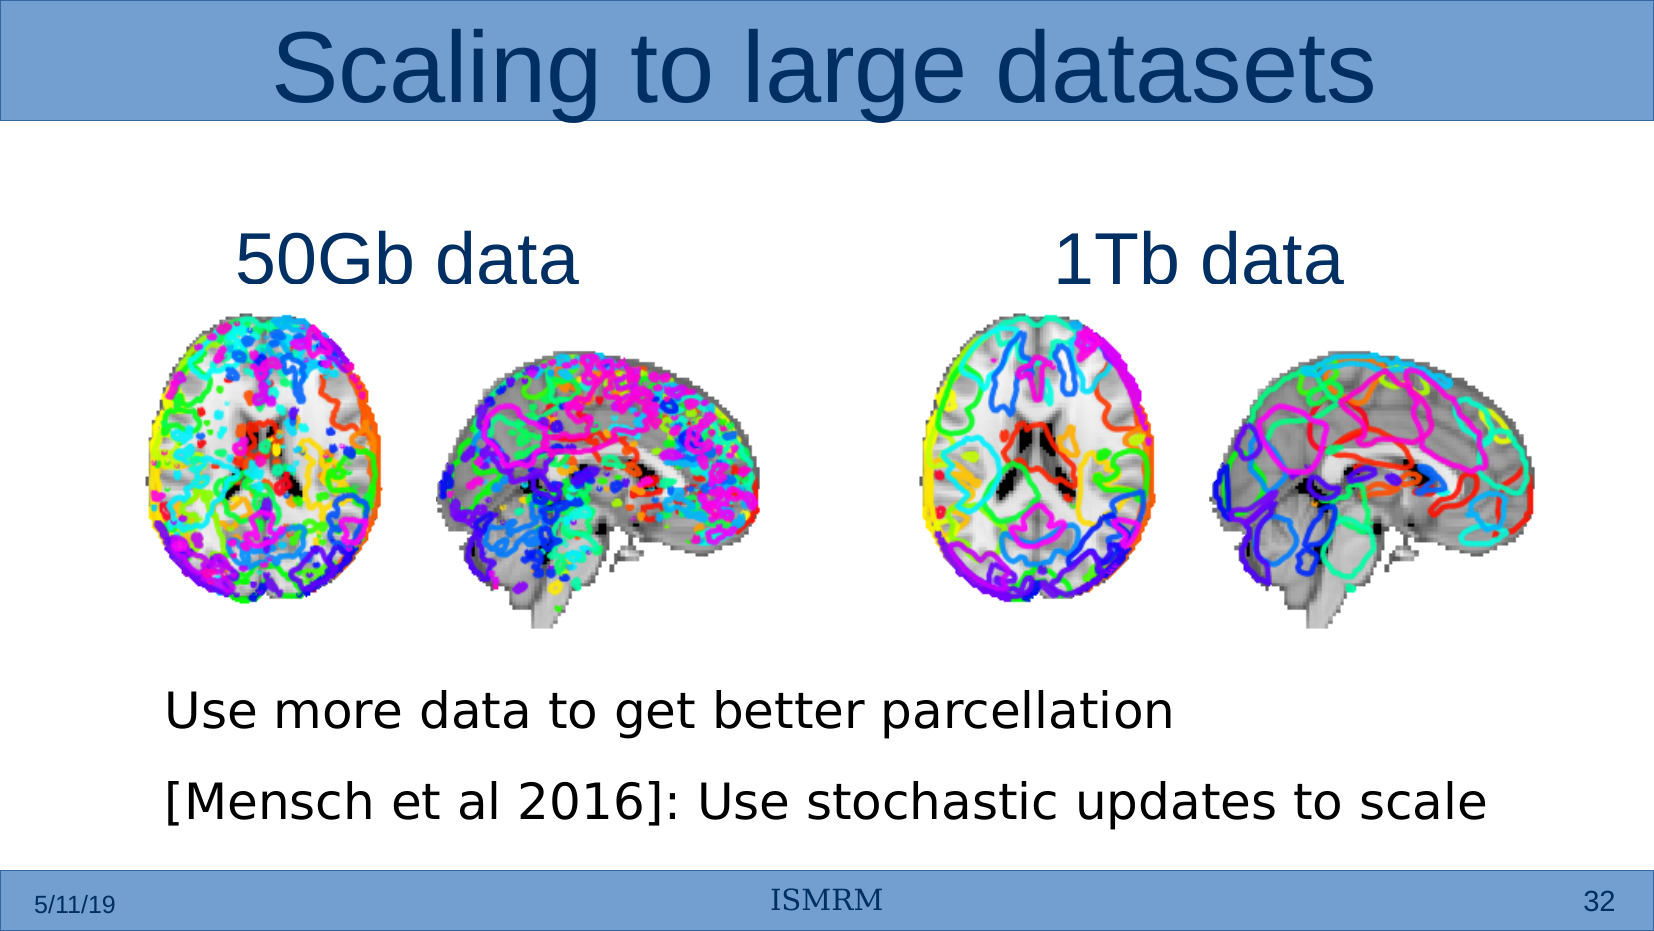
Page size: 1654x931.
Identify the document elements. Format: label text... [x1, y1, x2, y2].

picture [91, 284, 796, 643]
title Scaling to large datasets [0, 15, 1651, 121]
list 50Gb data 1Tb data [82, 217, 1571, 758]
text_box Use more data to get better parcellation [Mensch et al 2016]: Use stochastic updates to scale [150, 675, 1606, 867]
picture [865, 284, 1571, 643]
